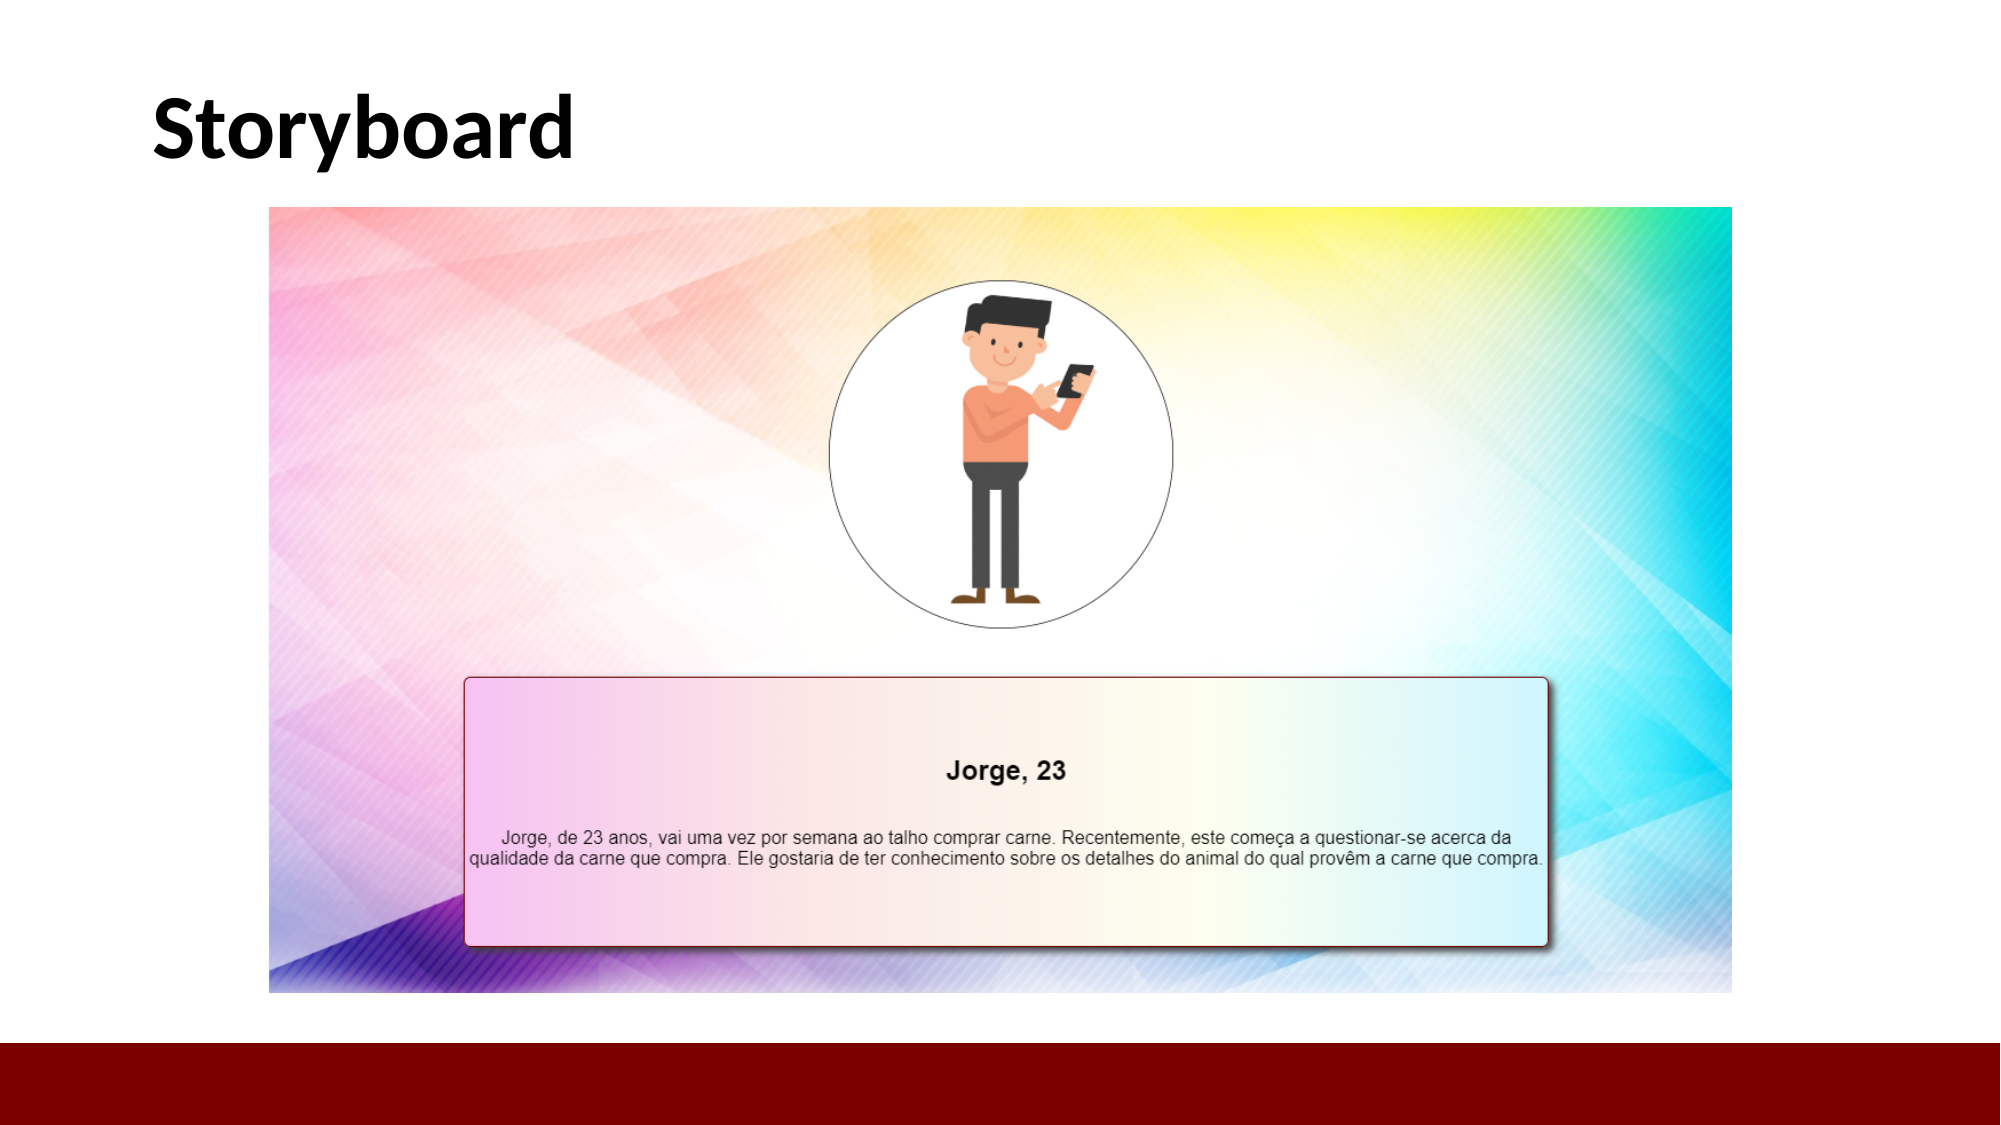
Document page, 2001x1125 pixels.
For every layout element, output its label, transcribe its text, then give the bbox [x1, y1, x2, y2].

title Storyboard [137, 20, 1863, 238]
text_box [0, 1043, 2000, 1125]
picture [268, 207, 1732, 993]
